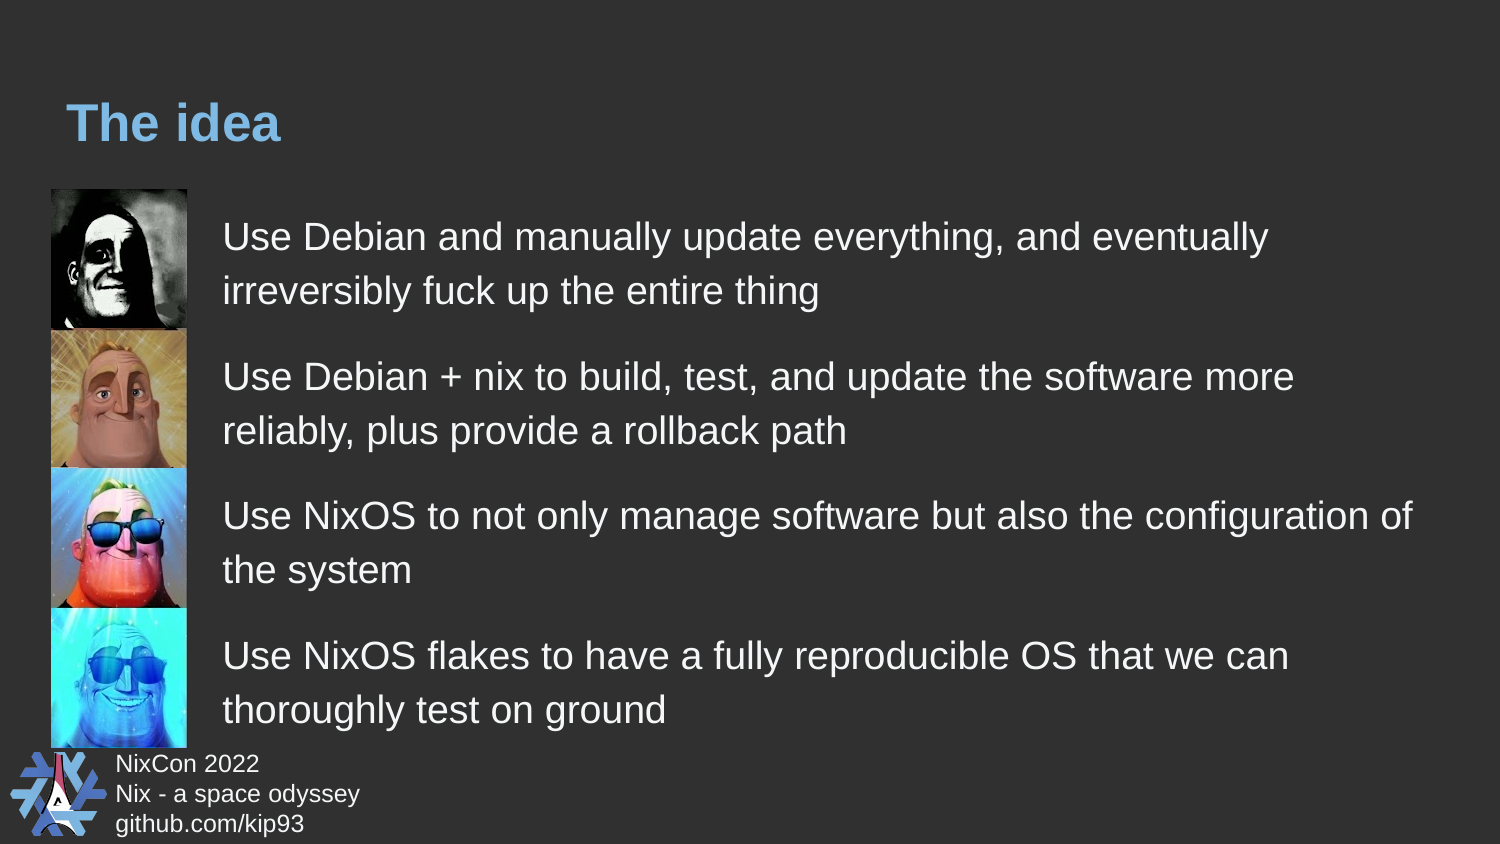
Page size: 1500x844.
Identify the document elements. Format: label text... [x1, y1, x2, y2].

picture [51, 189, 188, 748]
list Use NixOS flakes to have a fully reproducible OS that we can thoroughly test on ground [207, 608, 1449, 748]
list Use Debian + nix to build, test, and update the software more reliably, plus provide a rollback path [207, 328, 1449, 468]
title The idea [51, 72, 1449, 167]
list Use NixOS to not only manage software but also the configuration of the system [207, 468, 1449, 608]
list Use Debian and manually update everything, and eventually irreversibly fuck up the entire thing [207, 189, 1449, 328]
picture [10, 752, 107, 836]
